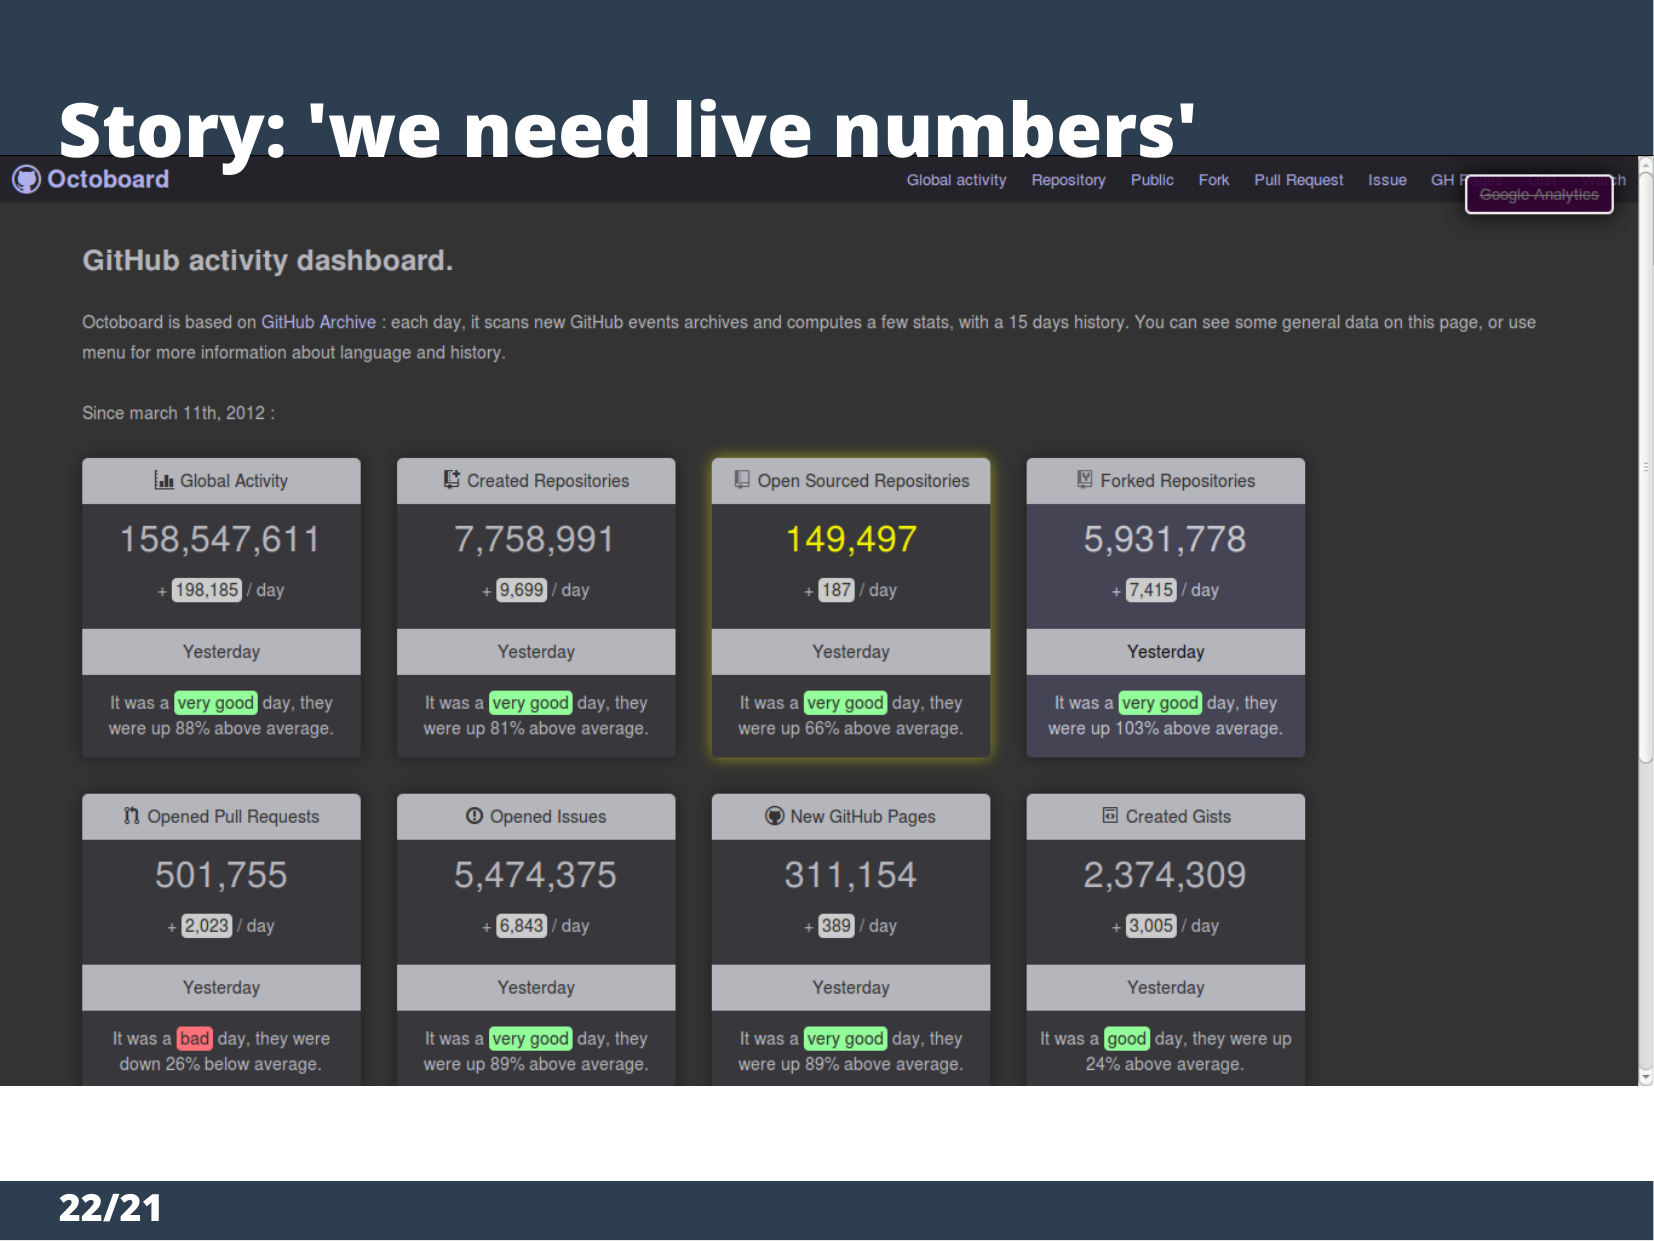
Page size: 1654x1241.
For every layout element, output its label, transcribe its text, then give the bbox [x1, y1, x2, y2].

title Story: 'we need live numbers' [59, 49, 1595, 207]
picture [0, 155, 1654, 1086]
